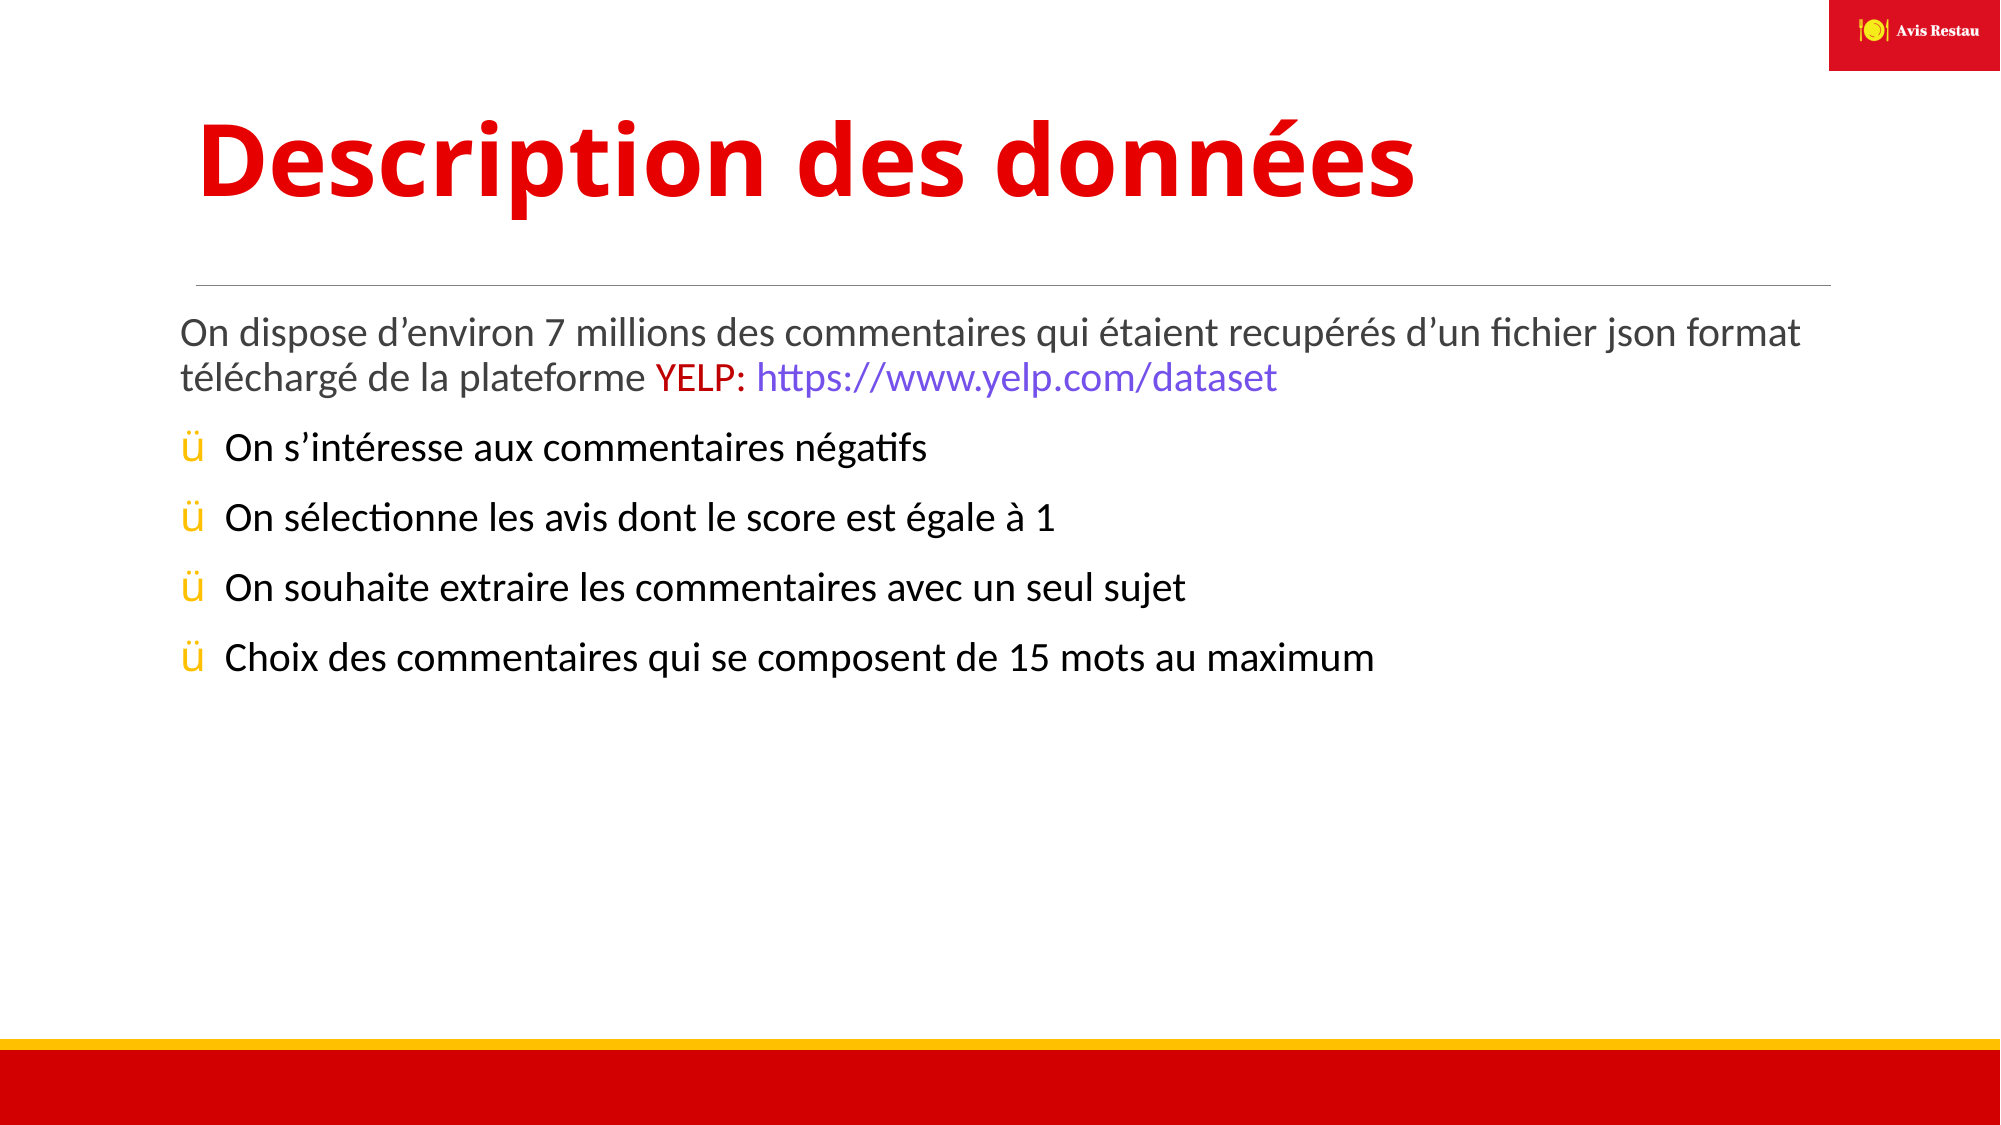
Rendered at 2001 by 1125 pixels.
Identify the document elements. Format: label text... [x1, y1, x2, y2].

list On dispose d’environ 7 millions des commentaires qui étaient recupérés d’un fichier json format téléchargé de la plateforme YELP: https://www.yelp.com/dataset On s’intéresse aux commentaires négatifs On sélectionne les avis dont le score est égale à 1 On souhaite extraire les commentaires avec un seul sujet Choix des commentaires qui se composent de 15 mots au maximum [180, 302, 1831, 963]
title Description des données [180, 47, 1831, 286]
picture [1829, 0, 2000, 71]
